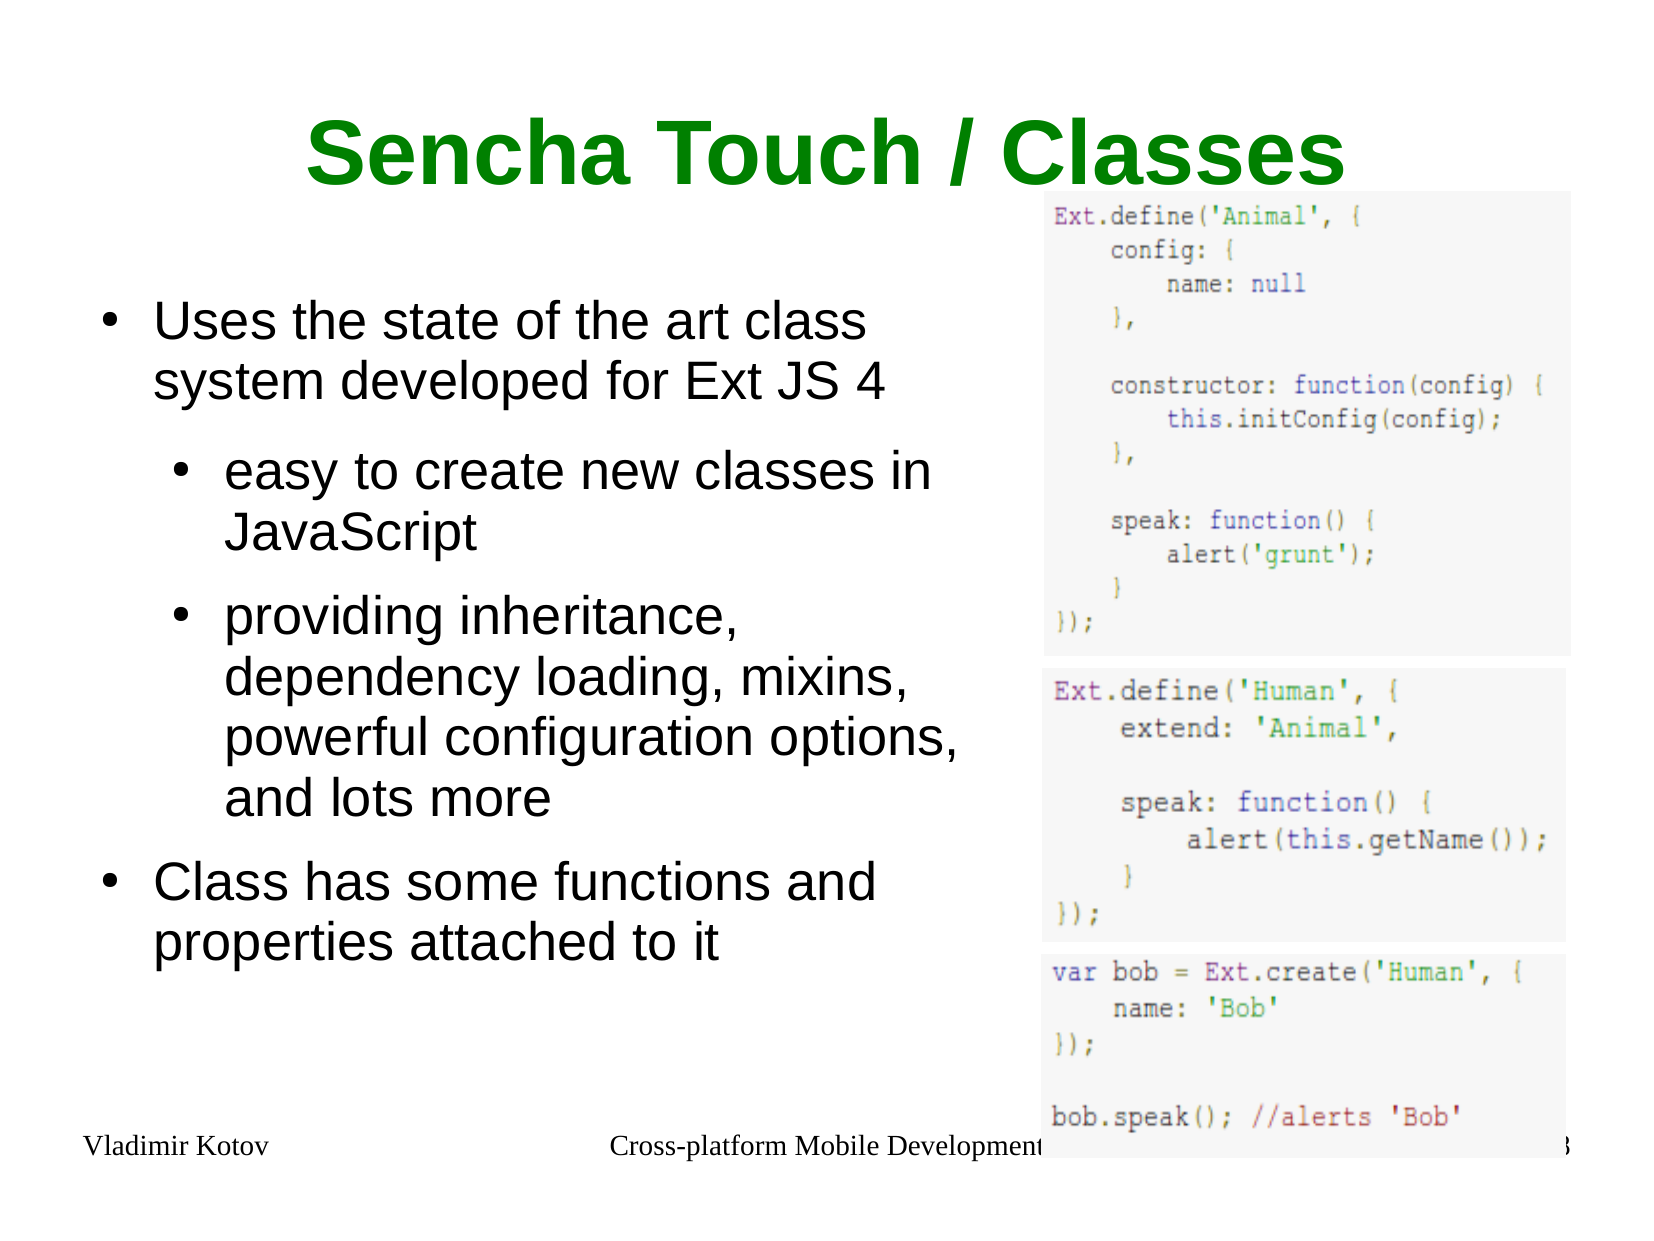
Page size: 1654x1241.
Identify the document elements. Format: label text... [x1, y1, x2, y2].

title Sencha Touch / Classes [82, 49, 1571, 257]
picture [1044, 191, 1571, 656]
picture [1042, 668, 1566, 942]
list Uses the state of the art class system developed for Ext JS 4 easy to create new classes in JavaScript providing inheritance, dependency loading, mixins, powerful configuration options, and lots more Class has some functions and properties attached to it [82, 290, 1006, 1109]
picture [1041, 954, 1566, 1158]
